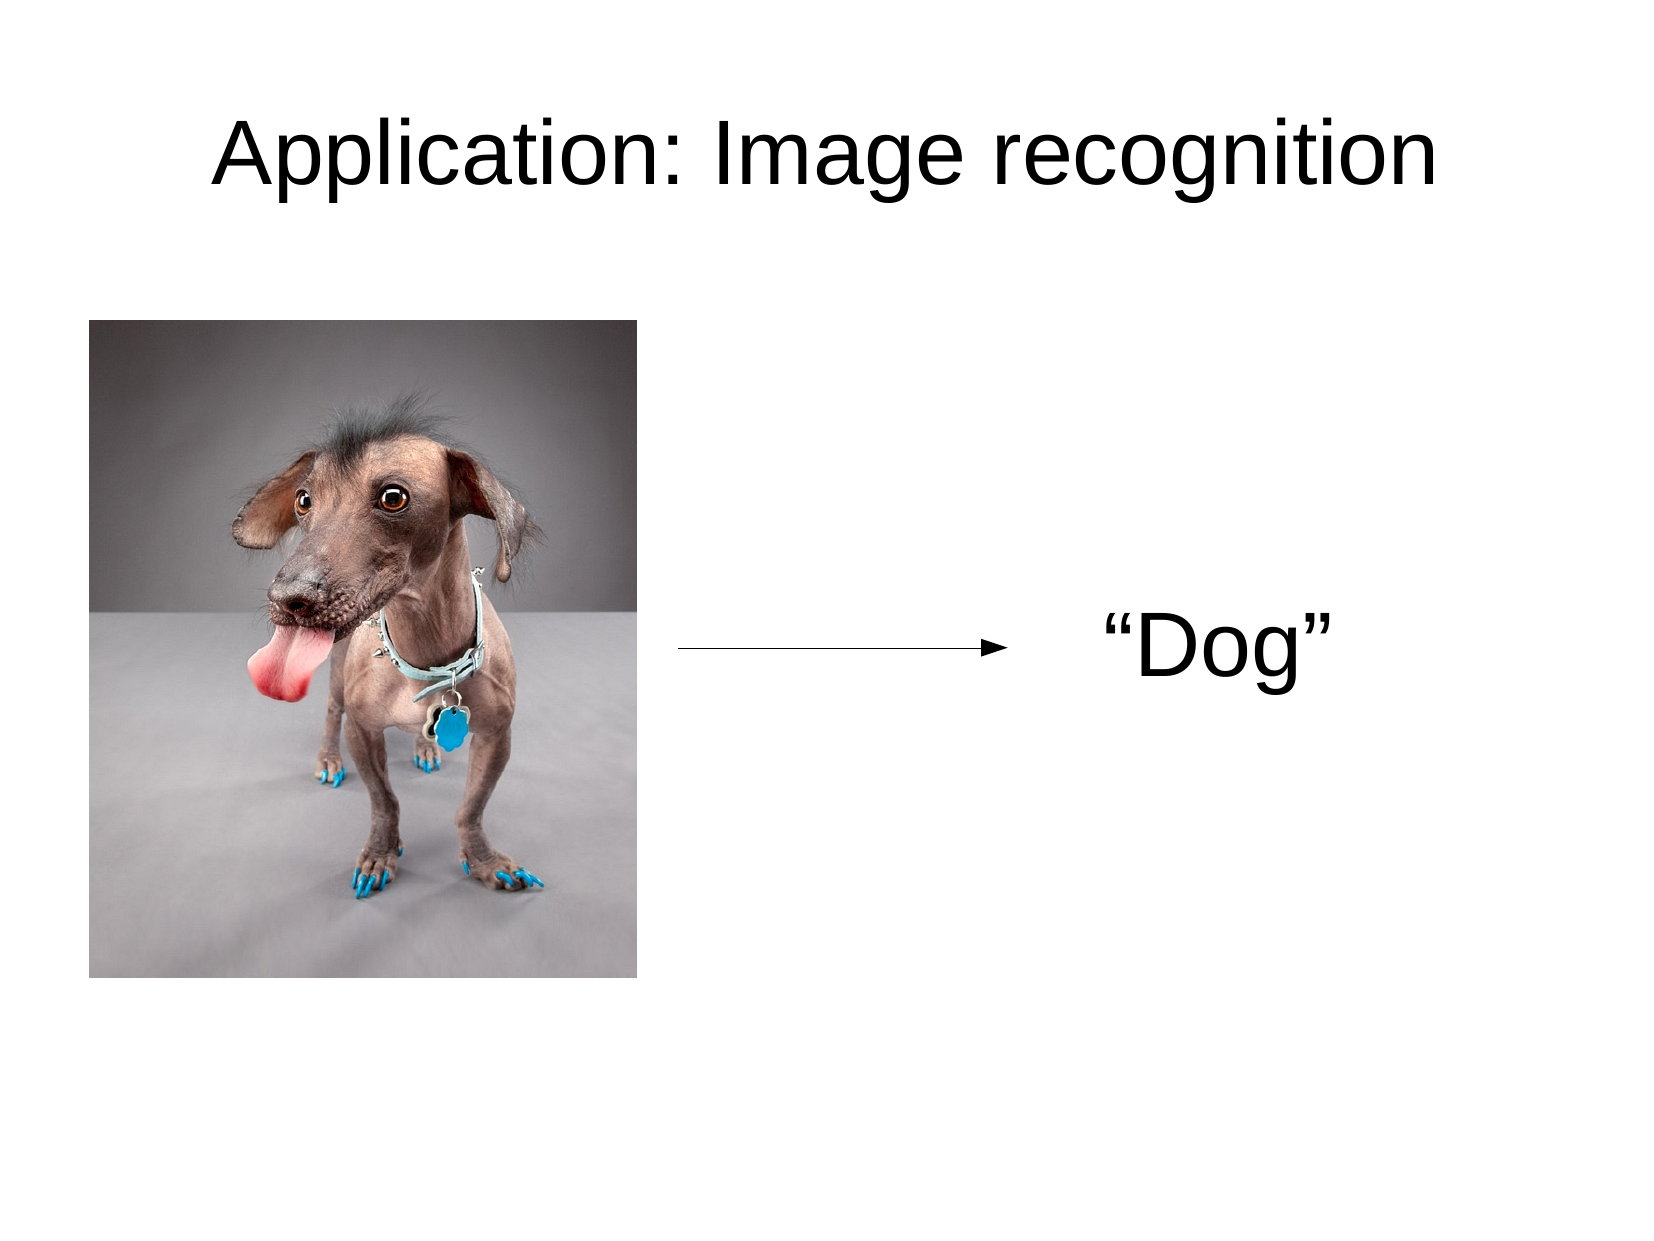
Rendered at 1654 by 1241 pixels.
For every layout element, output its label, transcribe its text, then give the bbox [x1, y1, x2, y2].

picture [89, 320, 637, 978]
title Application: Image recognition [82, 49, 1571, 257]
text_box “Dog” [943, 592, 1494, 696]
